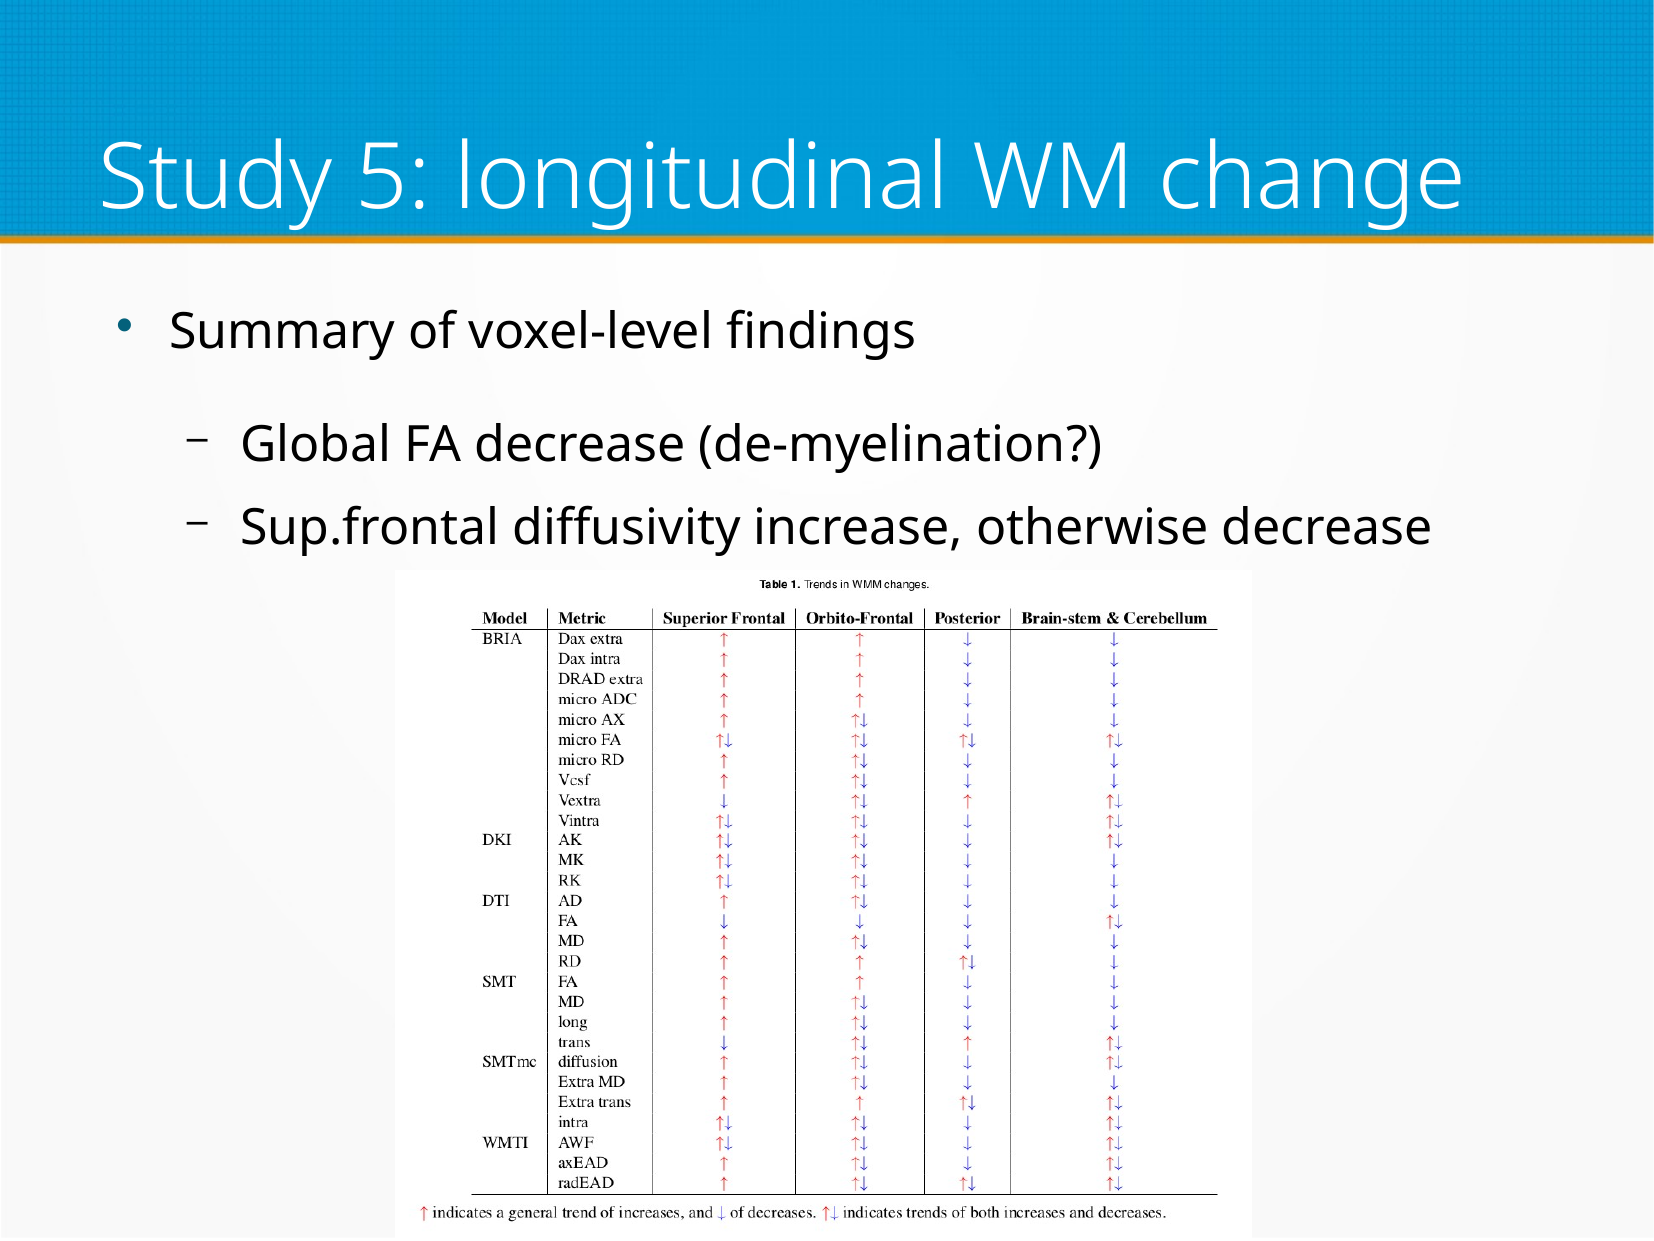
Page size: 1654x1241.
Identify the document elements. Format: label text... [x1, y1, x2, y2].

list Summary of voxel-level findings Global FA decrease (de-myelination?) Sup.frontal diffusivity increase, otherwise decrease [98, 298, 1654, 1063]
title Study 5: longitudinal WM change [98, 19, 1654, 227]
picture [0, 233, 1654, 1241]
